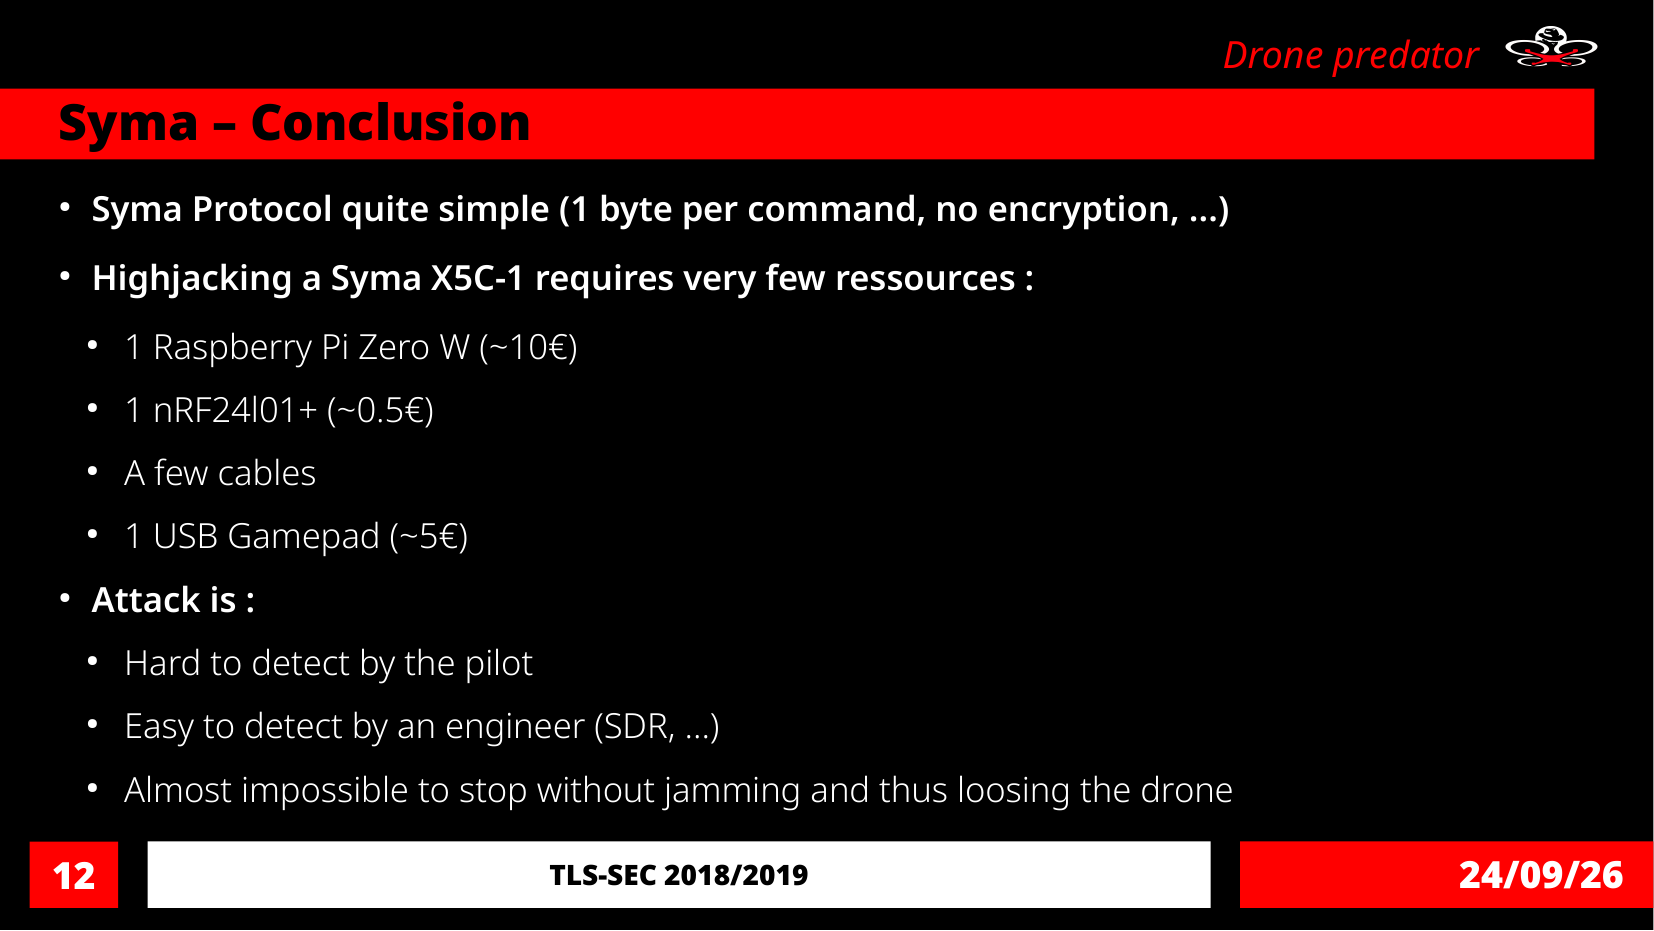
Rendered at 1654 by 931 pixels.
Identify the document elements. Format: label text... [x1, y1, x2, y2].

list Syma Protocol quite simple (1 byte per command, no encryption, ...) Highjacking a Syma X5C-1 requires very few ressources : 1 Raspberry Pi Zero W (~10€) 1 nRF24l01+ (~0.5€) A few cables 1 USB Gamepad (~5€) Attack is : Hard to detect by the pilot Easy to detect by an engineer (SDR, ...) Almost impossible to stop without jamming and thus loosing the drone [59, 184, 1583, 818]
title Syma – Conclusion [59, 44, 1595, 156]
picture [1488, 15, 1617, 80]
